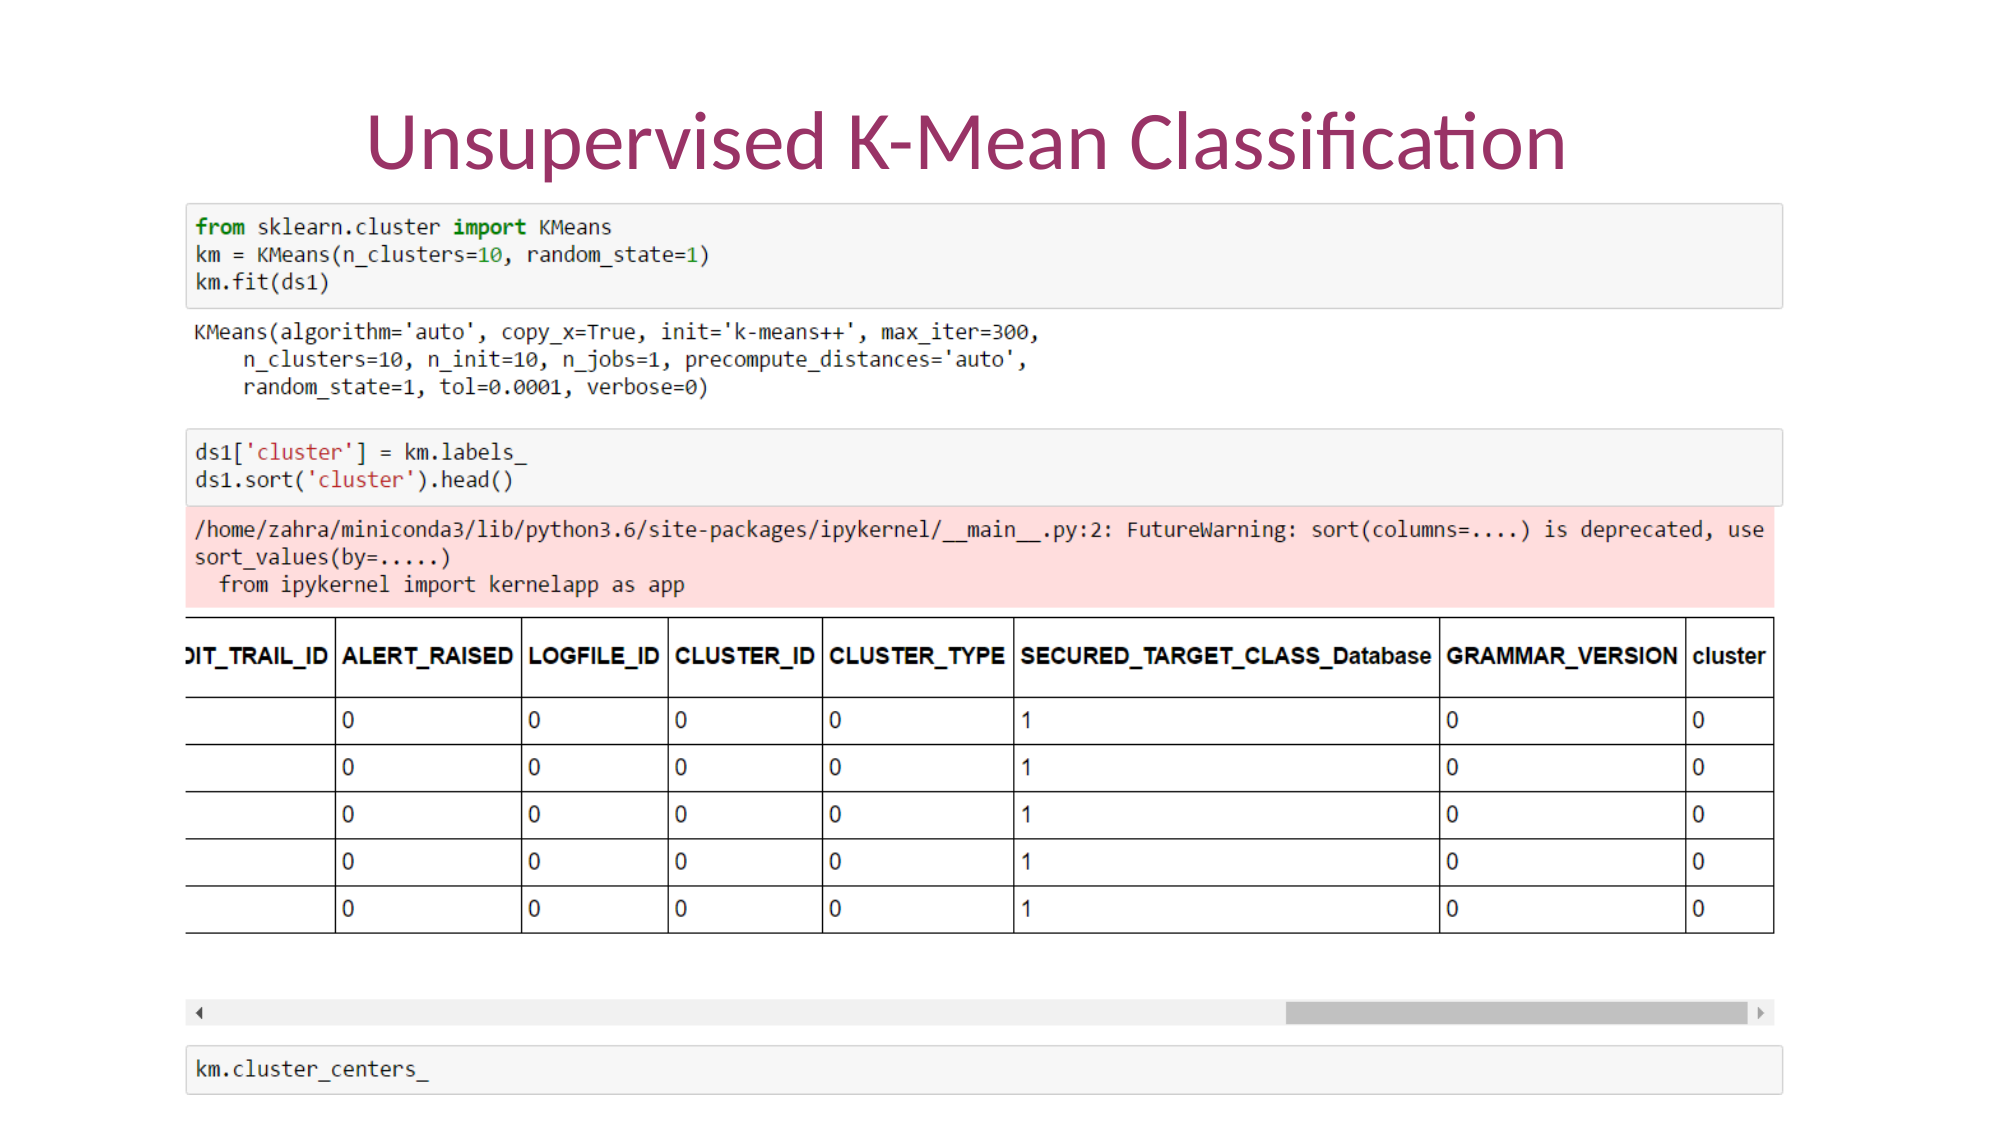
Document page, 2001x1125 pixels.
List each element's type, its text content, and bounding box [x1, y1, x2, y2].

picture [173, 240, 1786, 1096]
title Unsupervised K-Mean Classification [105, 90, 1830, 240]
